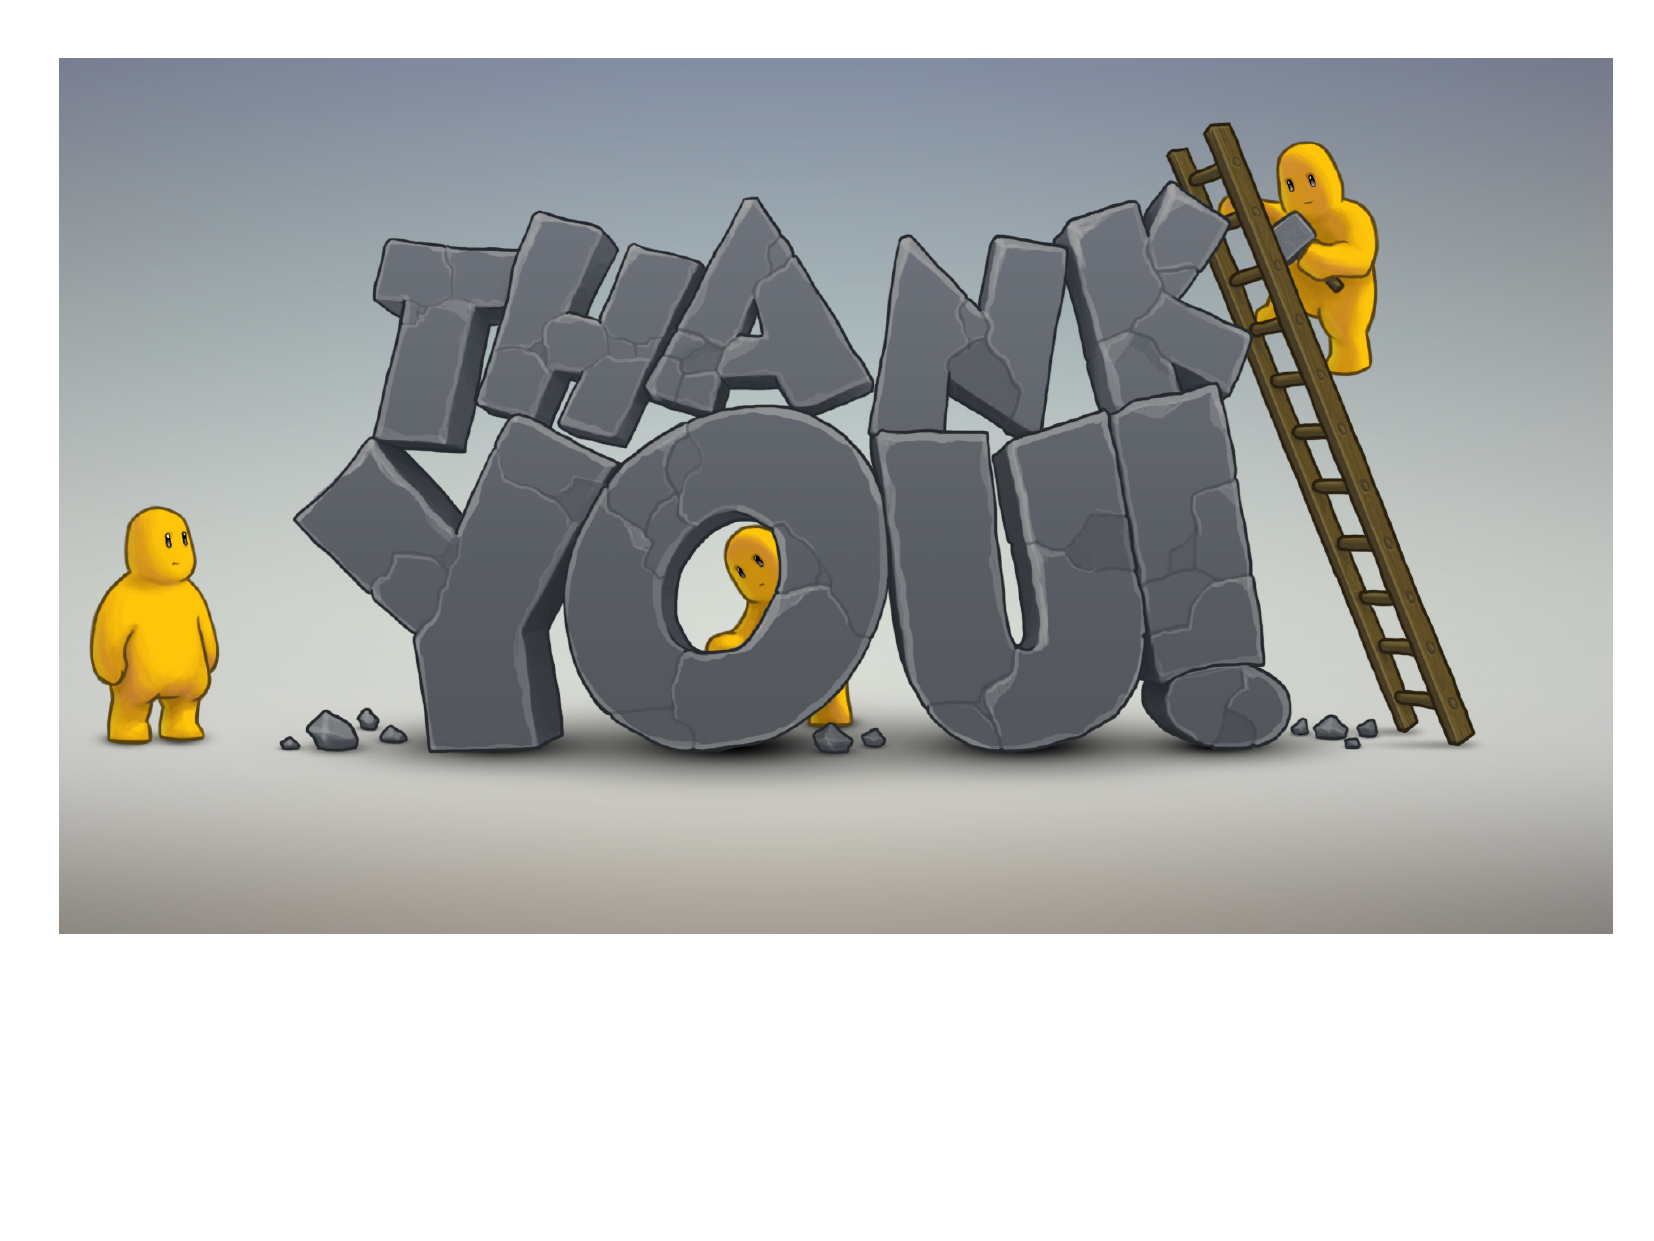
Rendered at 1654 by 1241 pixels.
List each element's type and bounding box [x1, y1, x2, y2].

picture [59, 58, 1613, 934]
